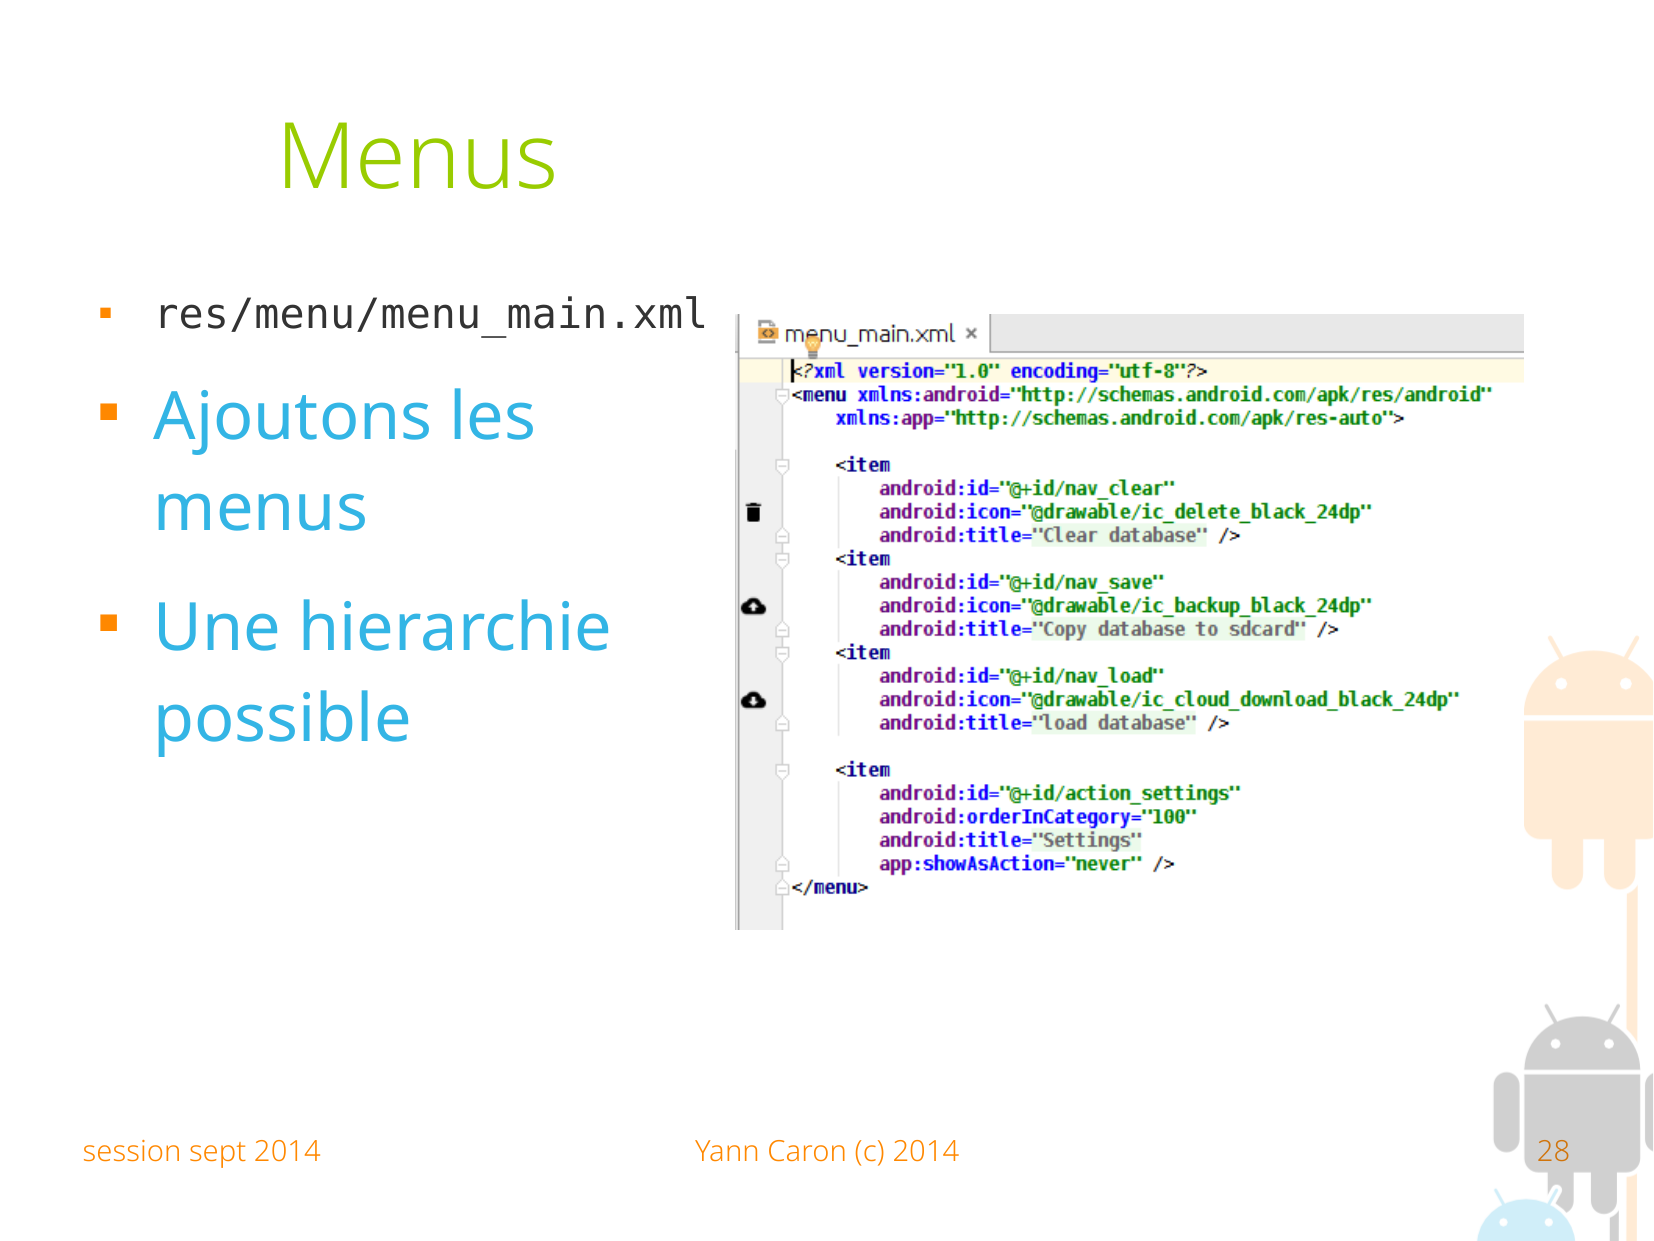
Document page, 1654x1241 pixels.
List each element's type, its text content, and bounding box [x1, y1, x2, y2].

list res/menu/menu_main.xml Ajoutons les menus Une hierarchie possible [82, 290, 736, 1010]
title Menus [82, 49, 753, 257]
picture [240, 314, 1654, 1241]
